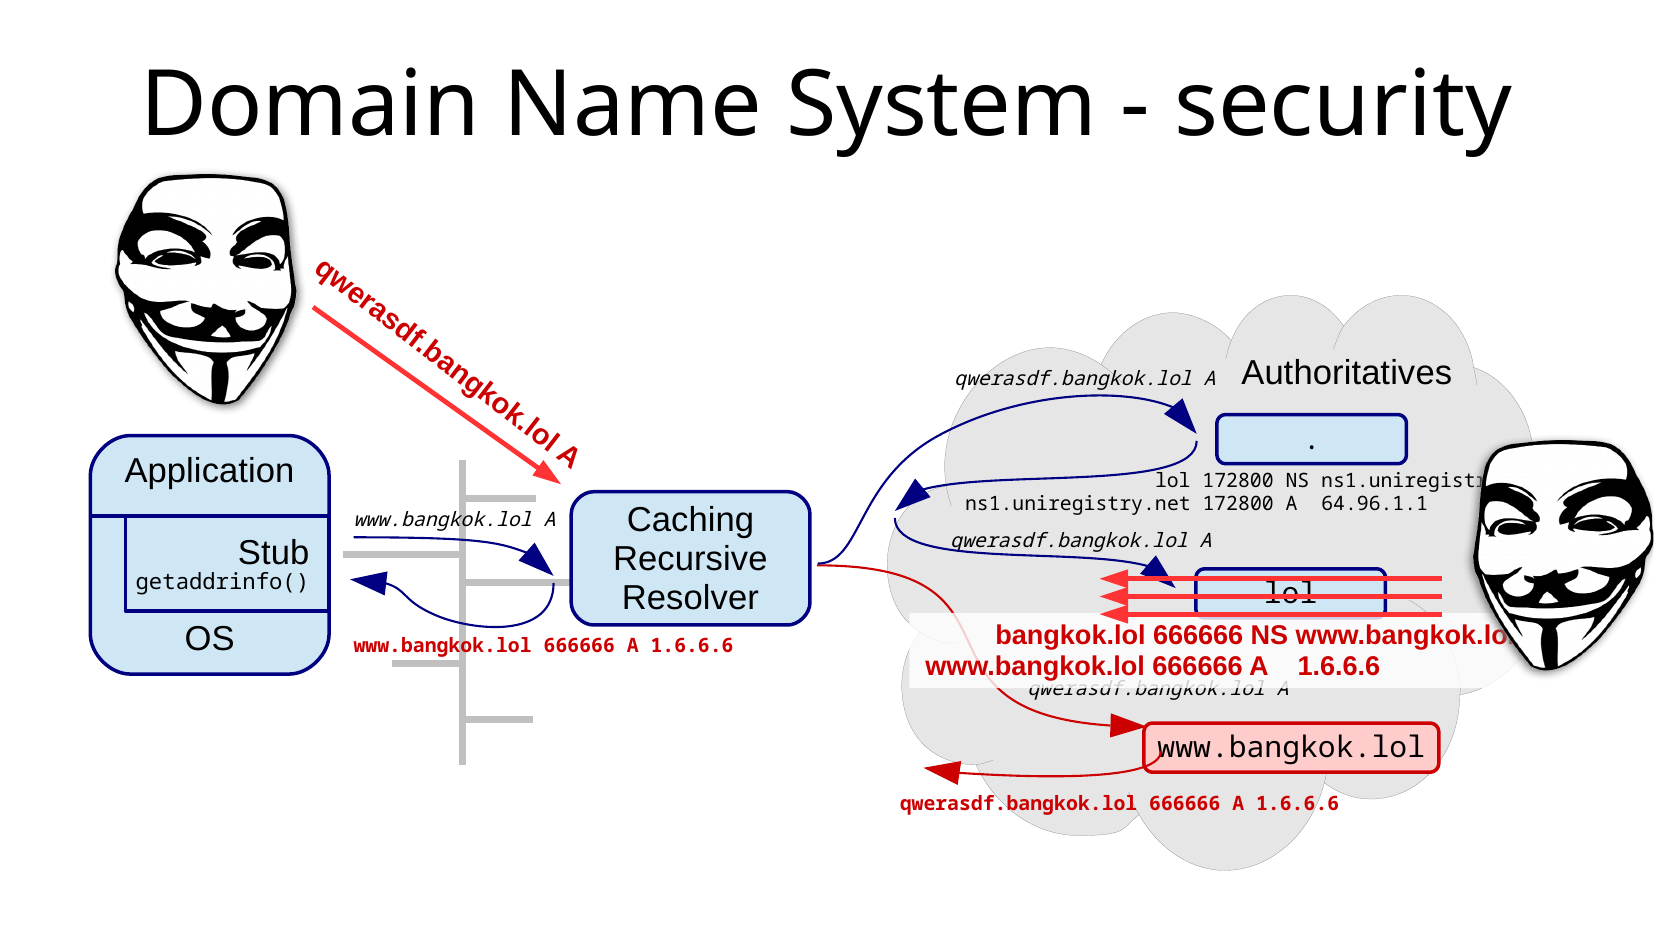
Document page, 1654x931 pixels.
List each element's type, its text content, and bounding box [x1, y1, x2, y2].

text_box qwerasdf.bangkok.lol A [272, 235, 615, 525]
text_box bangkok.lol 666666 NS www.bangkok.lol www.bangkok.lol 666666 A 1.6.6.6 [909, 612, 1450, 689]
title Domain Name System - security [82, 37, 1571, 221]
picture [88, 153, 1654, 871]
